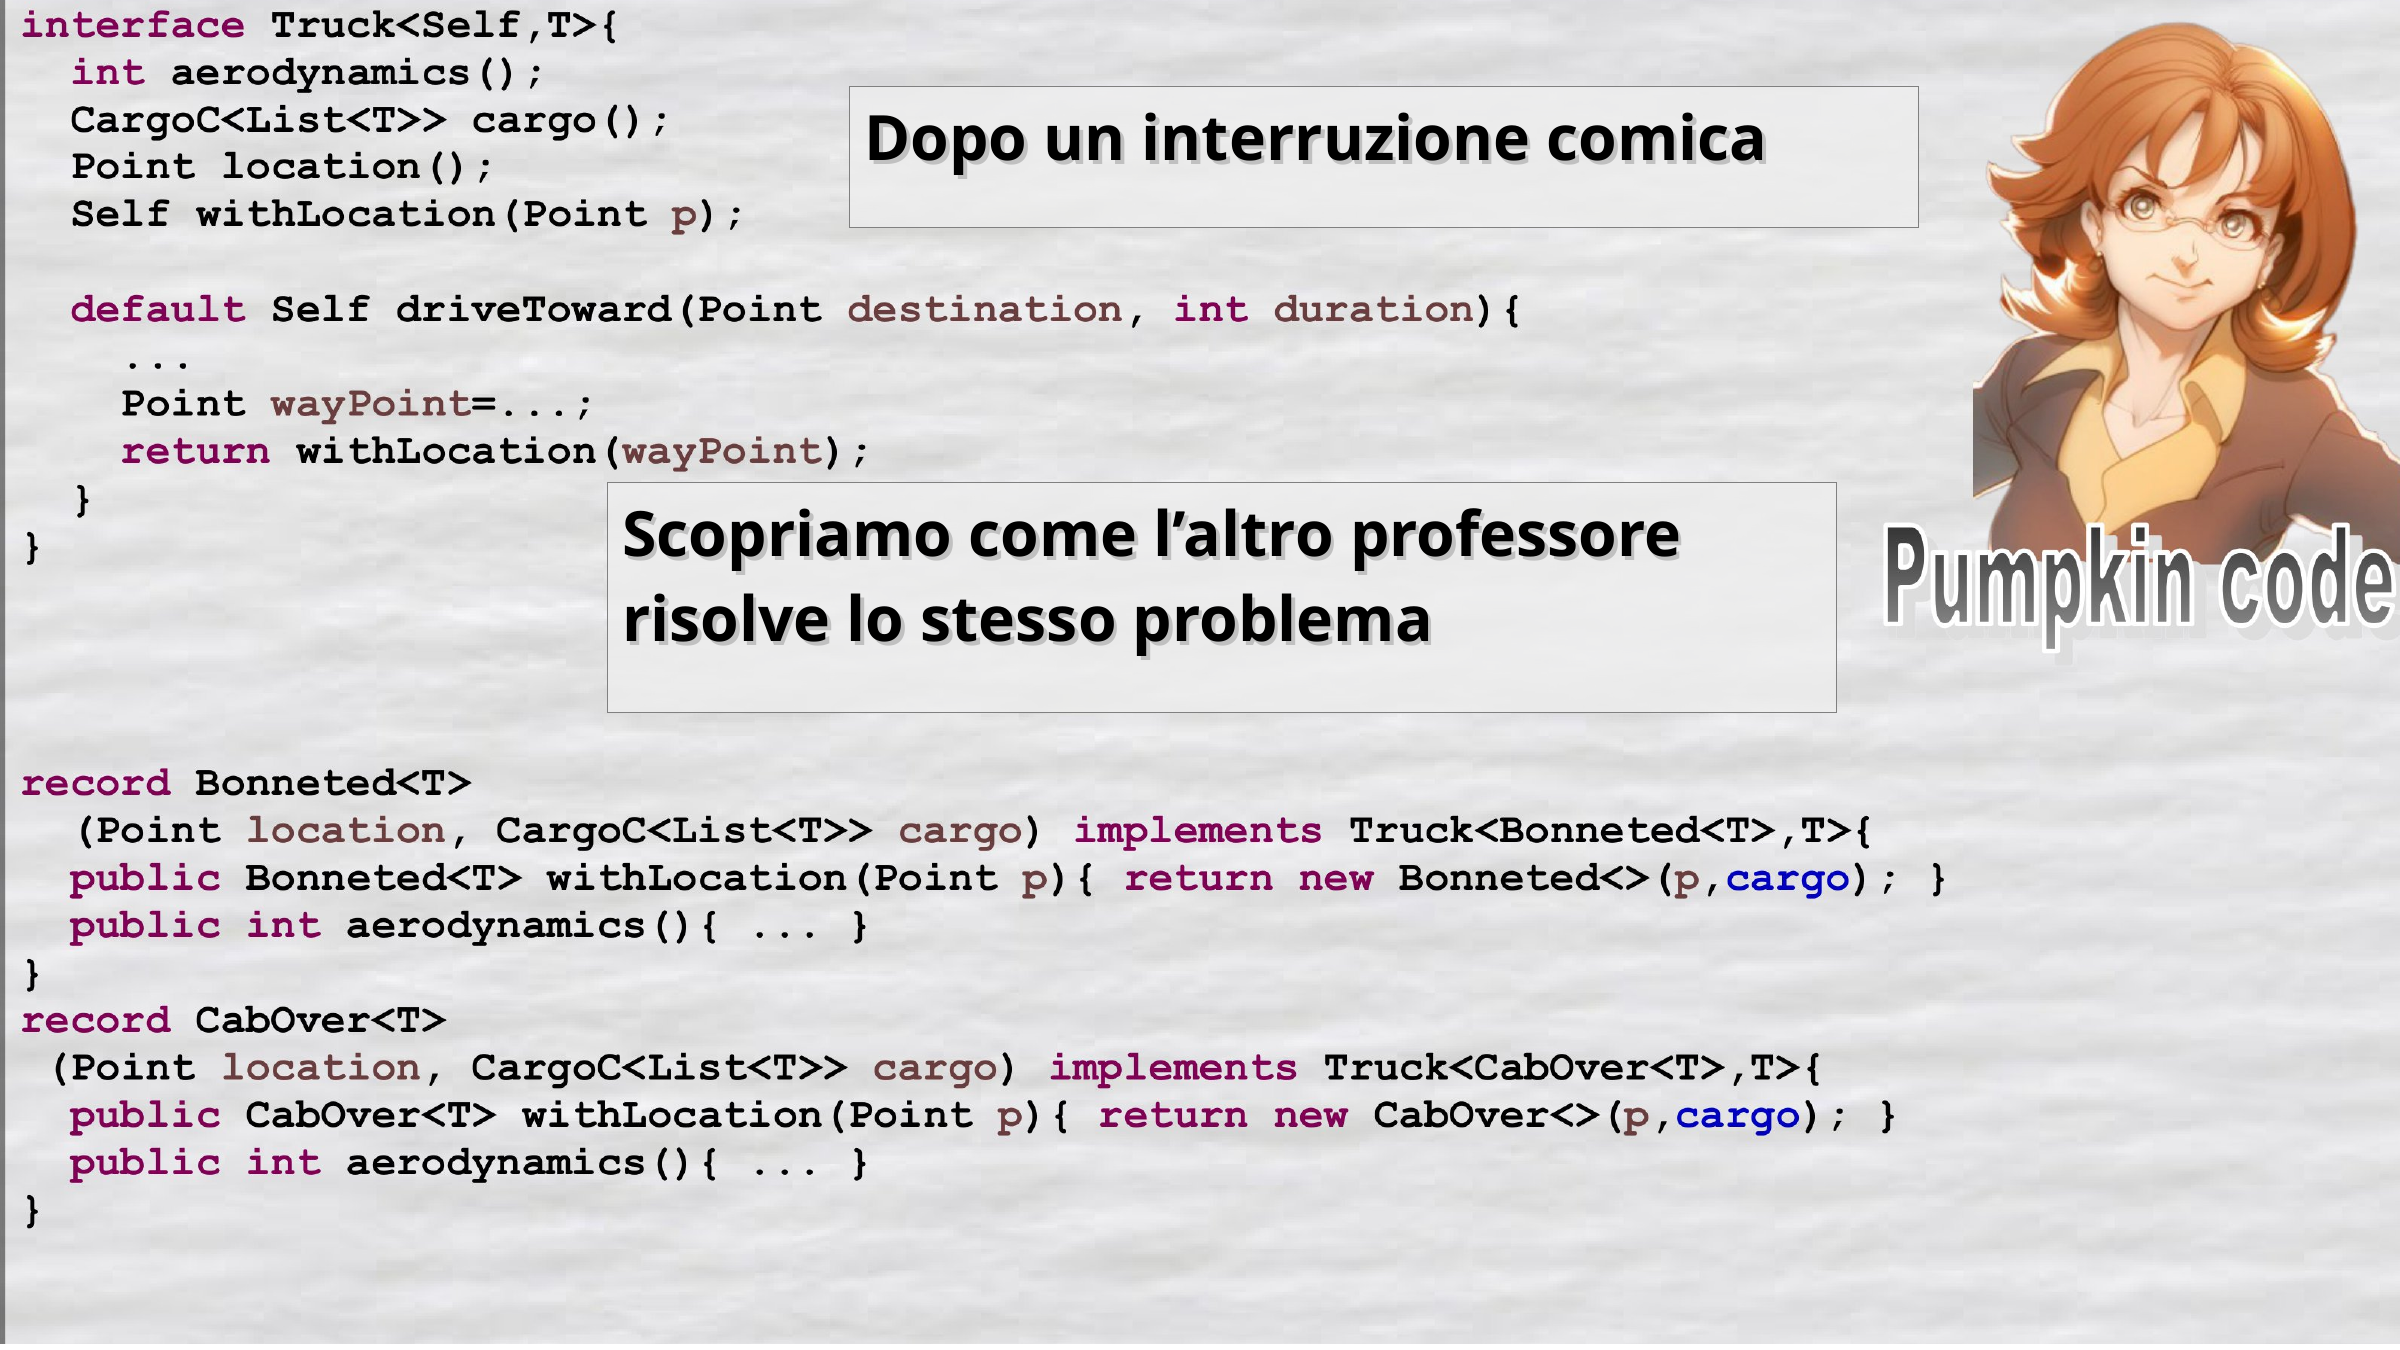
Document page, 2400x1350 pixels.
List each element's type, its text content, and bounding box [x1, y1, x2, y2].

text_box Dopo un interruzione comica [849, 86, 1919, 228]
text_box Scopriamo come l’altro professore risolve lo stesso problema [607, 482, 1837, 713]
picture [0, 0, 2400, 1344]
